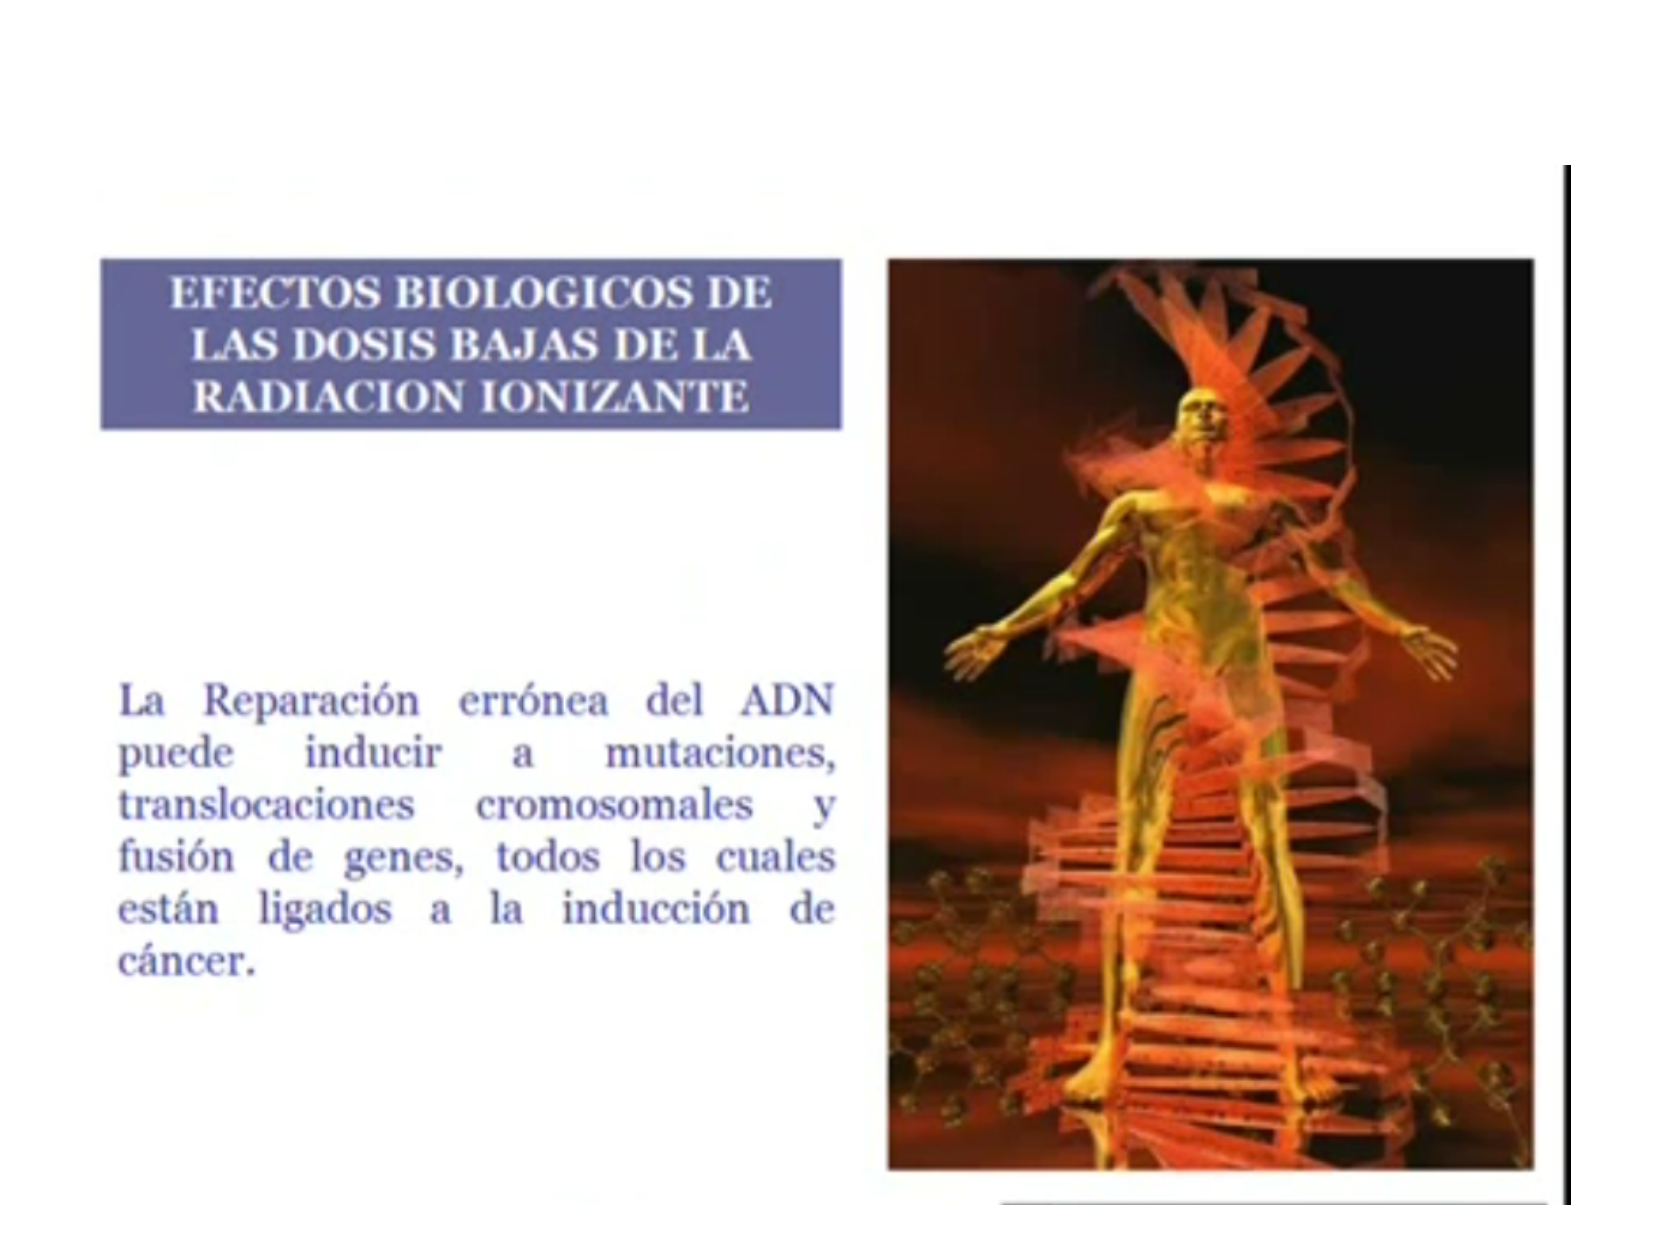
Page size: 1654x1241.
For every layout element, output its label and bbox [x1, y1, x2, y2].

picture [82, 165, 1571, 1205]
